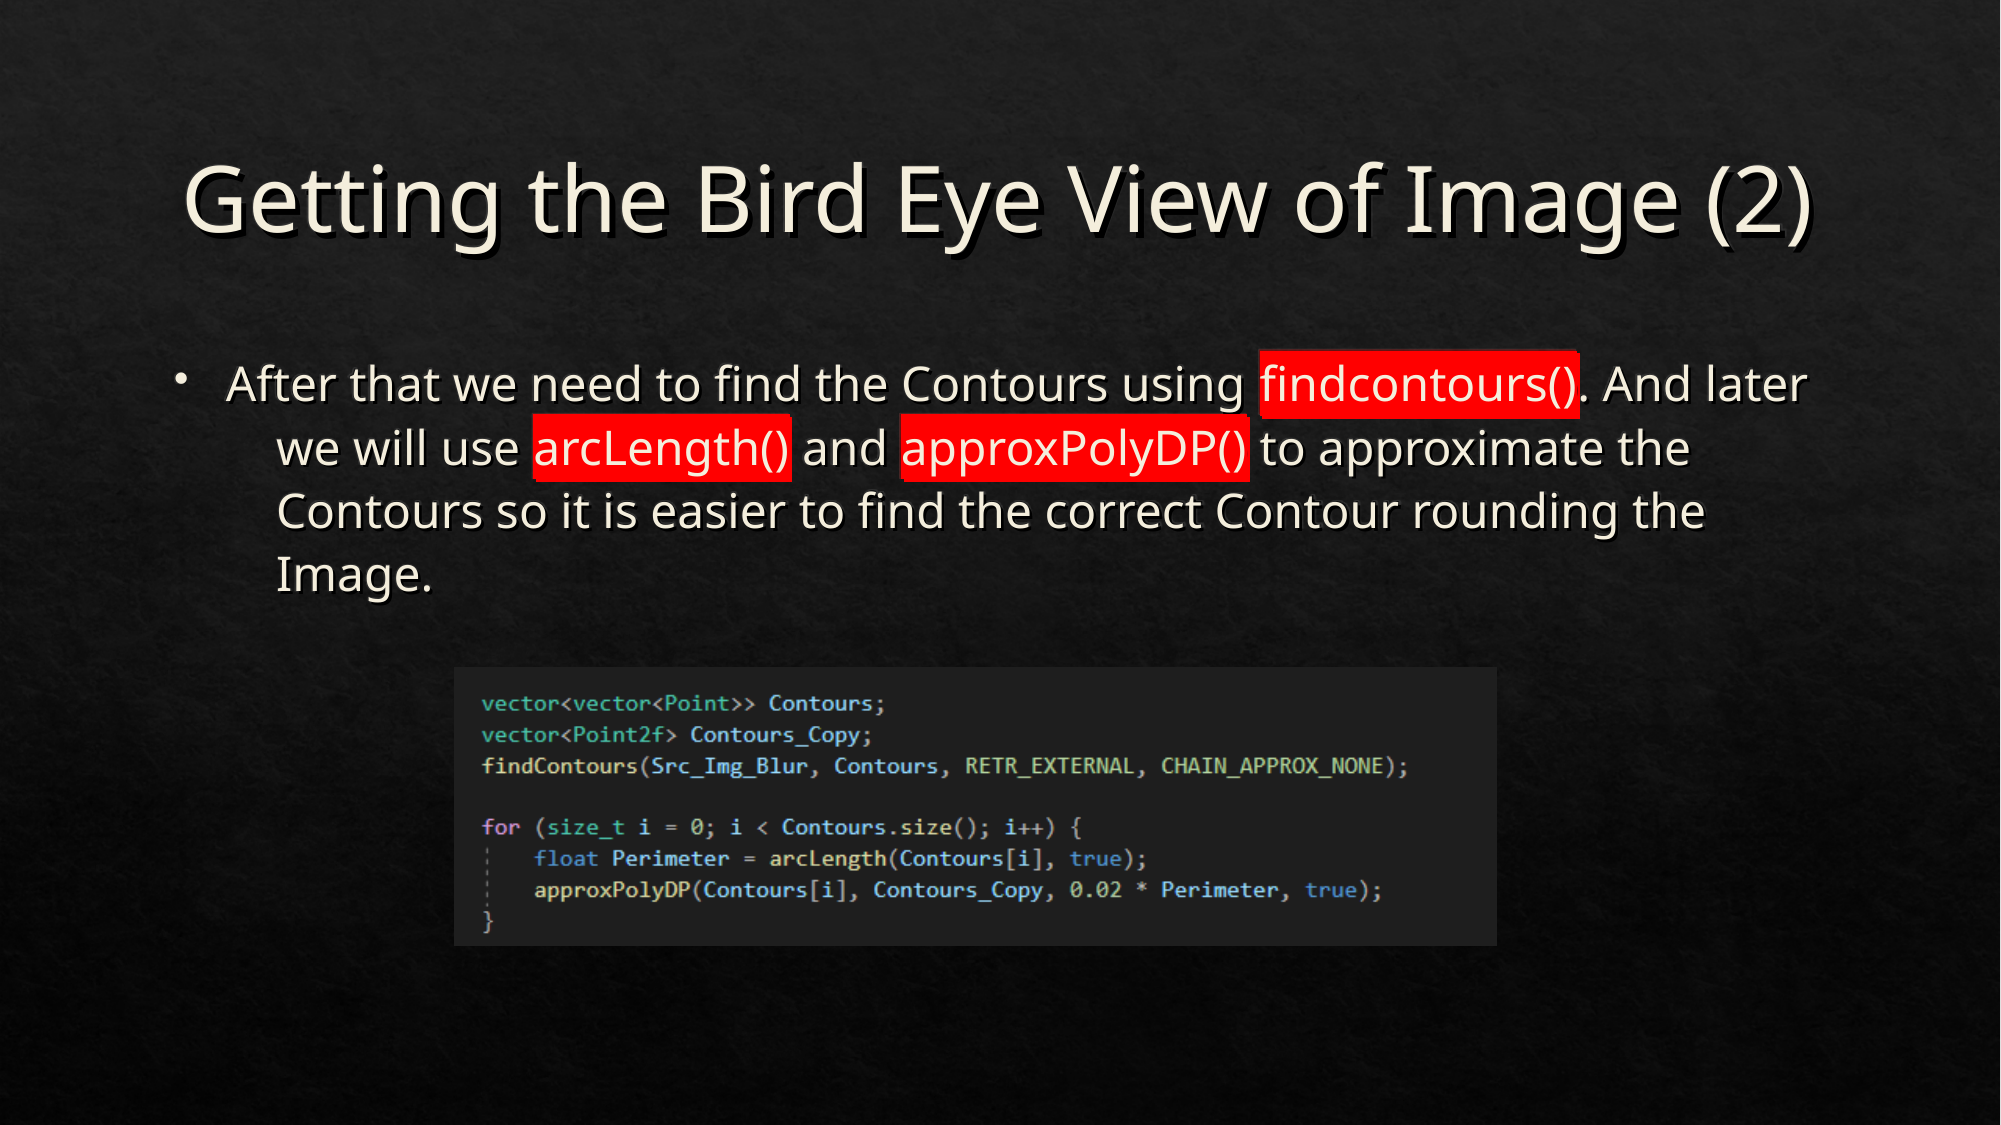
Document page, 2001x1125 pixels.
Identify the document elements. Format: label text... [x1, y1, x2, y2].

picture [454, 667, 1497, 946]
title Getting the Bird Eye View of Image (2) [148, 99, 1847, 307]
list After that we need to find the Contours using findcontours(). And later we will use arcLength() and approxPolyDP() to approximate the Contours so it is easier to find the correct Contour rounding the Image. [148, 340, 1848, 951]
